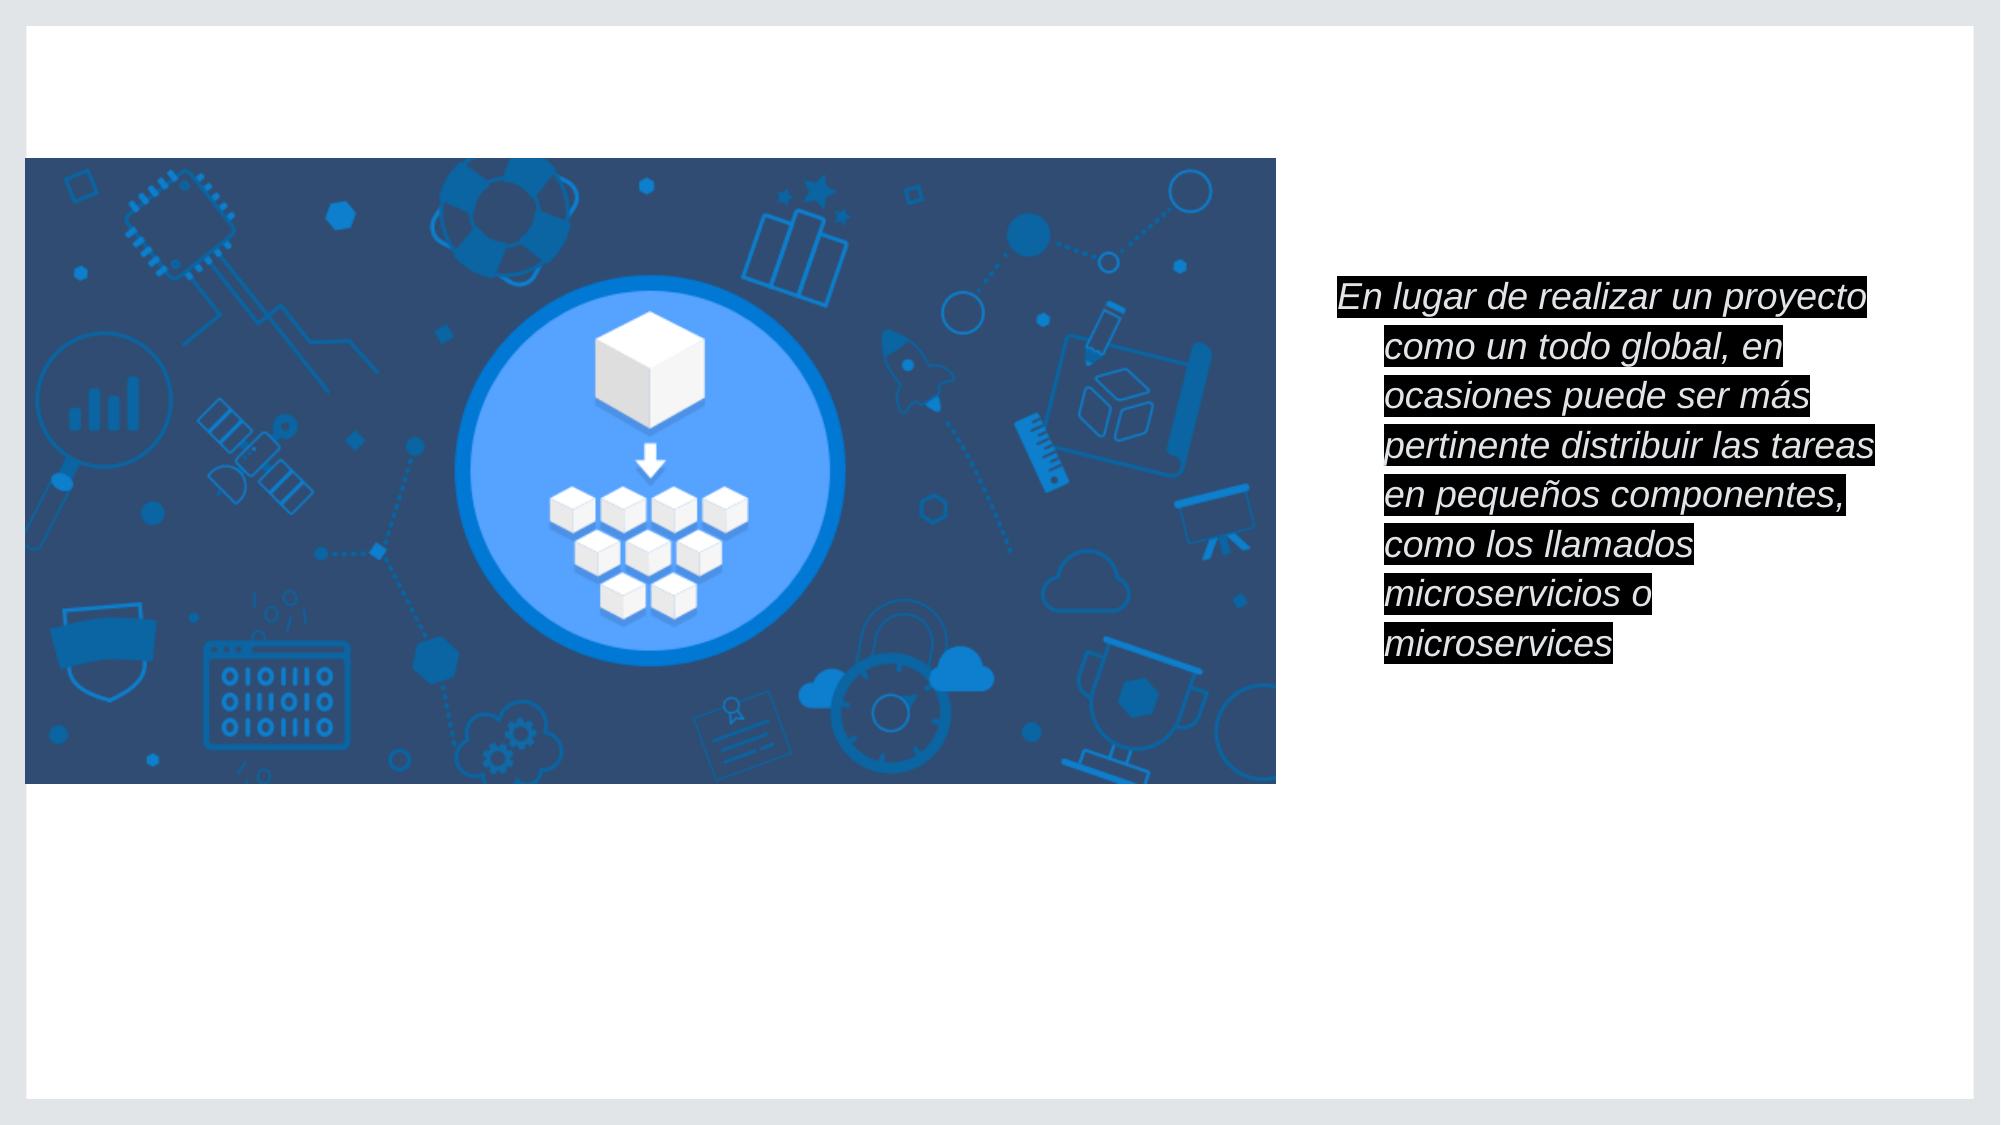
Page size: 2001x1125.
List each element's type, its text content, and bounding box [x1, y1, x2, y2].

picture [25, 158, 1276, 784]
title En lugar de realizar un proyecto como un todo global, en ocasiones puede ser más pertinente distribuir las tareas en pequeños componentes, como los llamados microservicios o microservices [1276, 253, 1900, 672]
